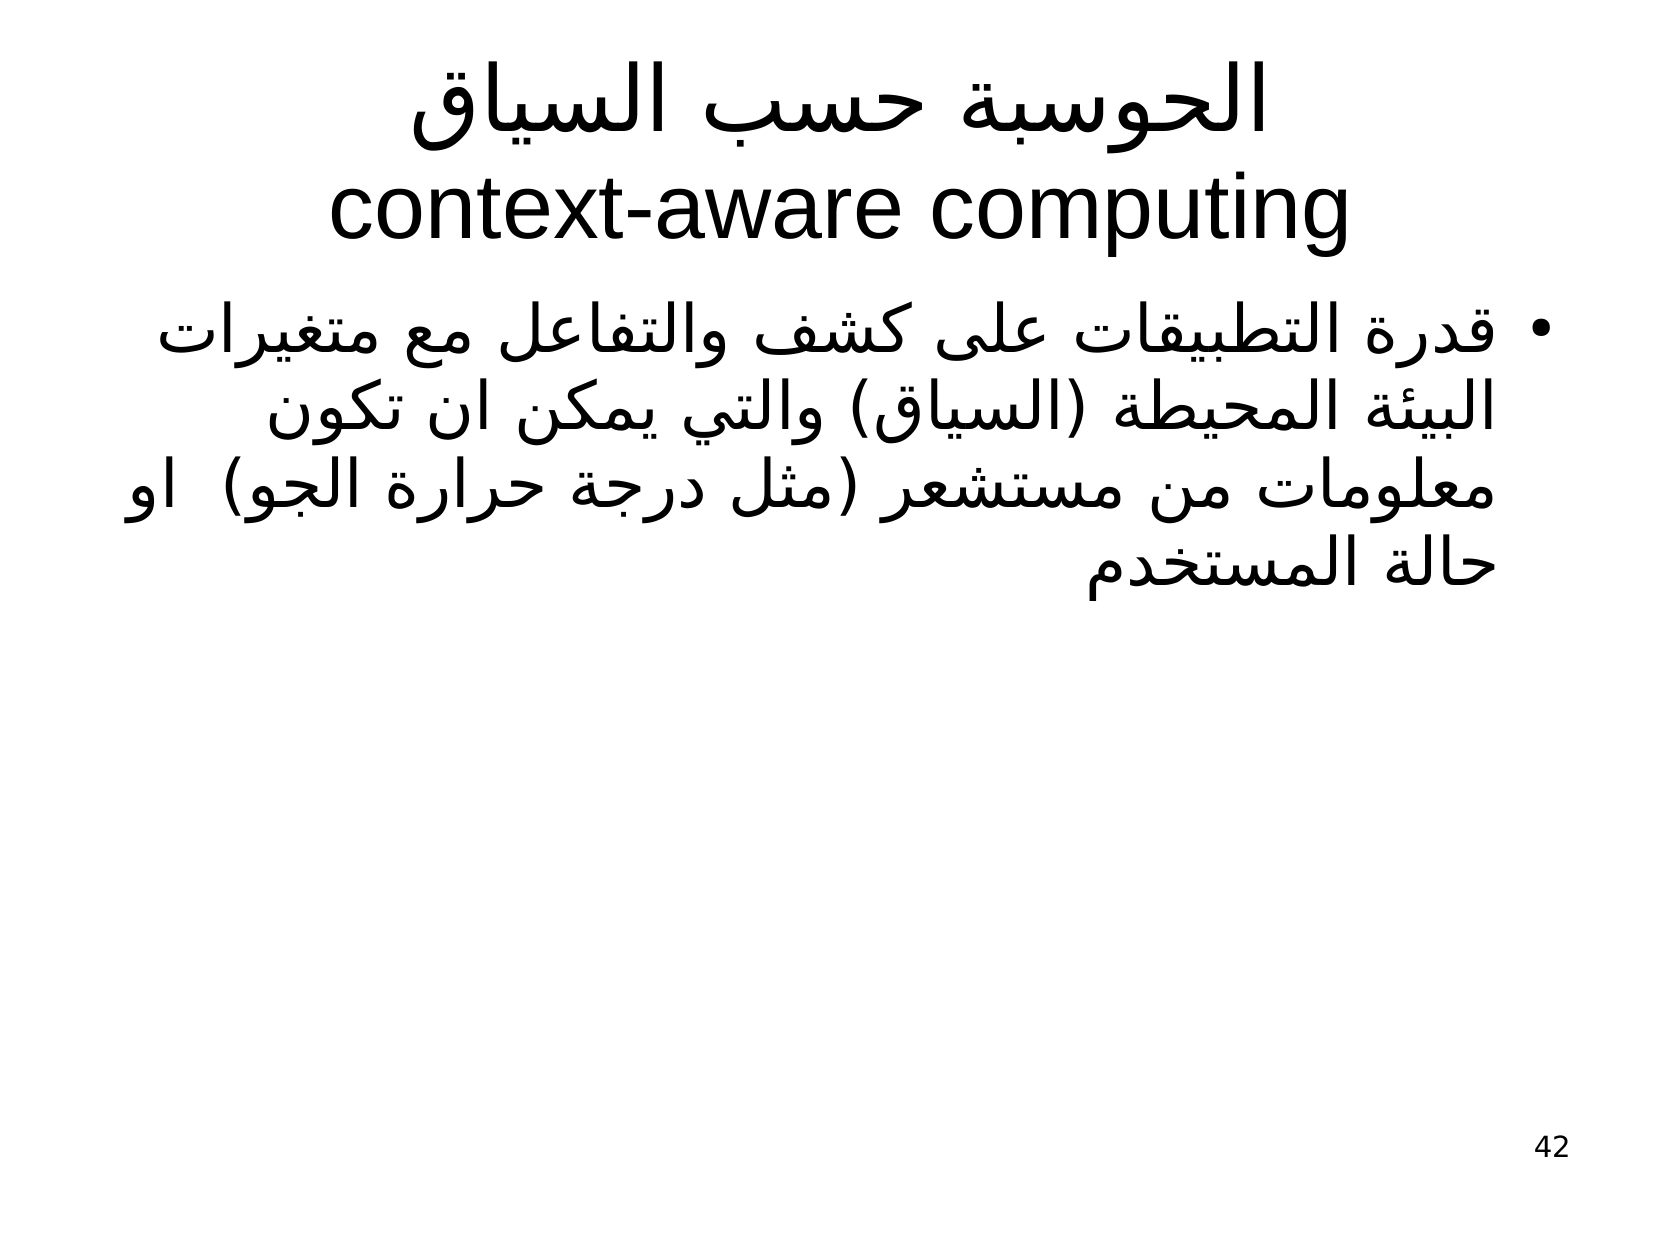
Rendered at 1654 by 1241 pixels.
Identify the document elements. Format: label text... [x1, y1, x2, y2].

list قدرة التطبيقات على كشف والتفاعل مع متغيرات البيئة المحيطة (السياق) والتي يمكن ان تكون معلومات من مستشعر (مثل درجة حرارة الجو) او حالة المستخدم [82, 290, 1571, 1010]
title الحوسبة حسب السياق context-aware computing [82, 41, 1571, 265]
